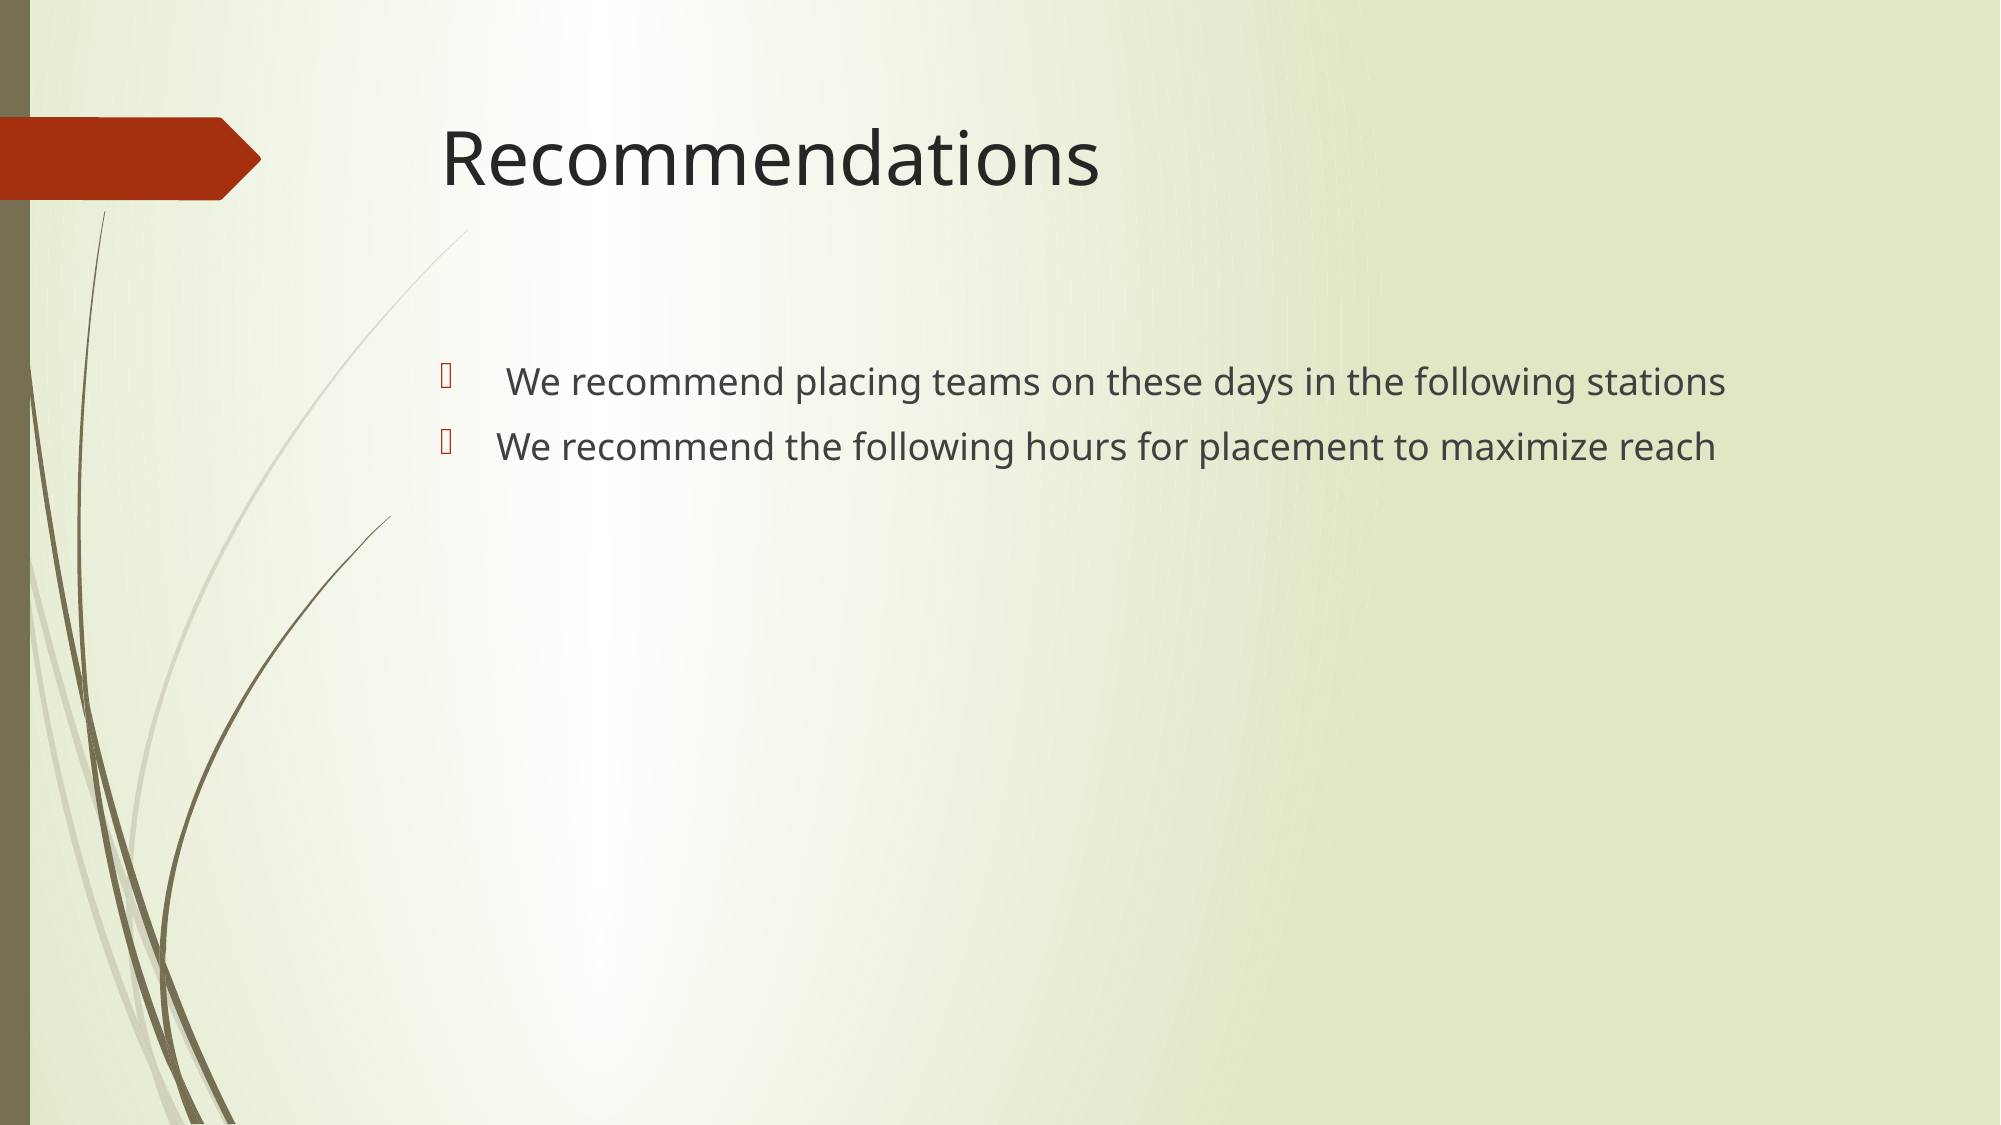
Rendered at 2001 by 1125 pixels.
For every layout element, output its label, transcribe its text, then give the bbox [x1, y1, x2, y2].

list We recommend placing teams on these days in the following stations We recommend the following hours for placement to maximize reach [424, 350, 1888, 970]
title Recommendations [425, 102, 1888, 313]
